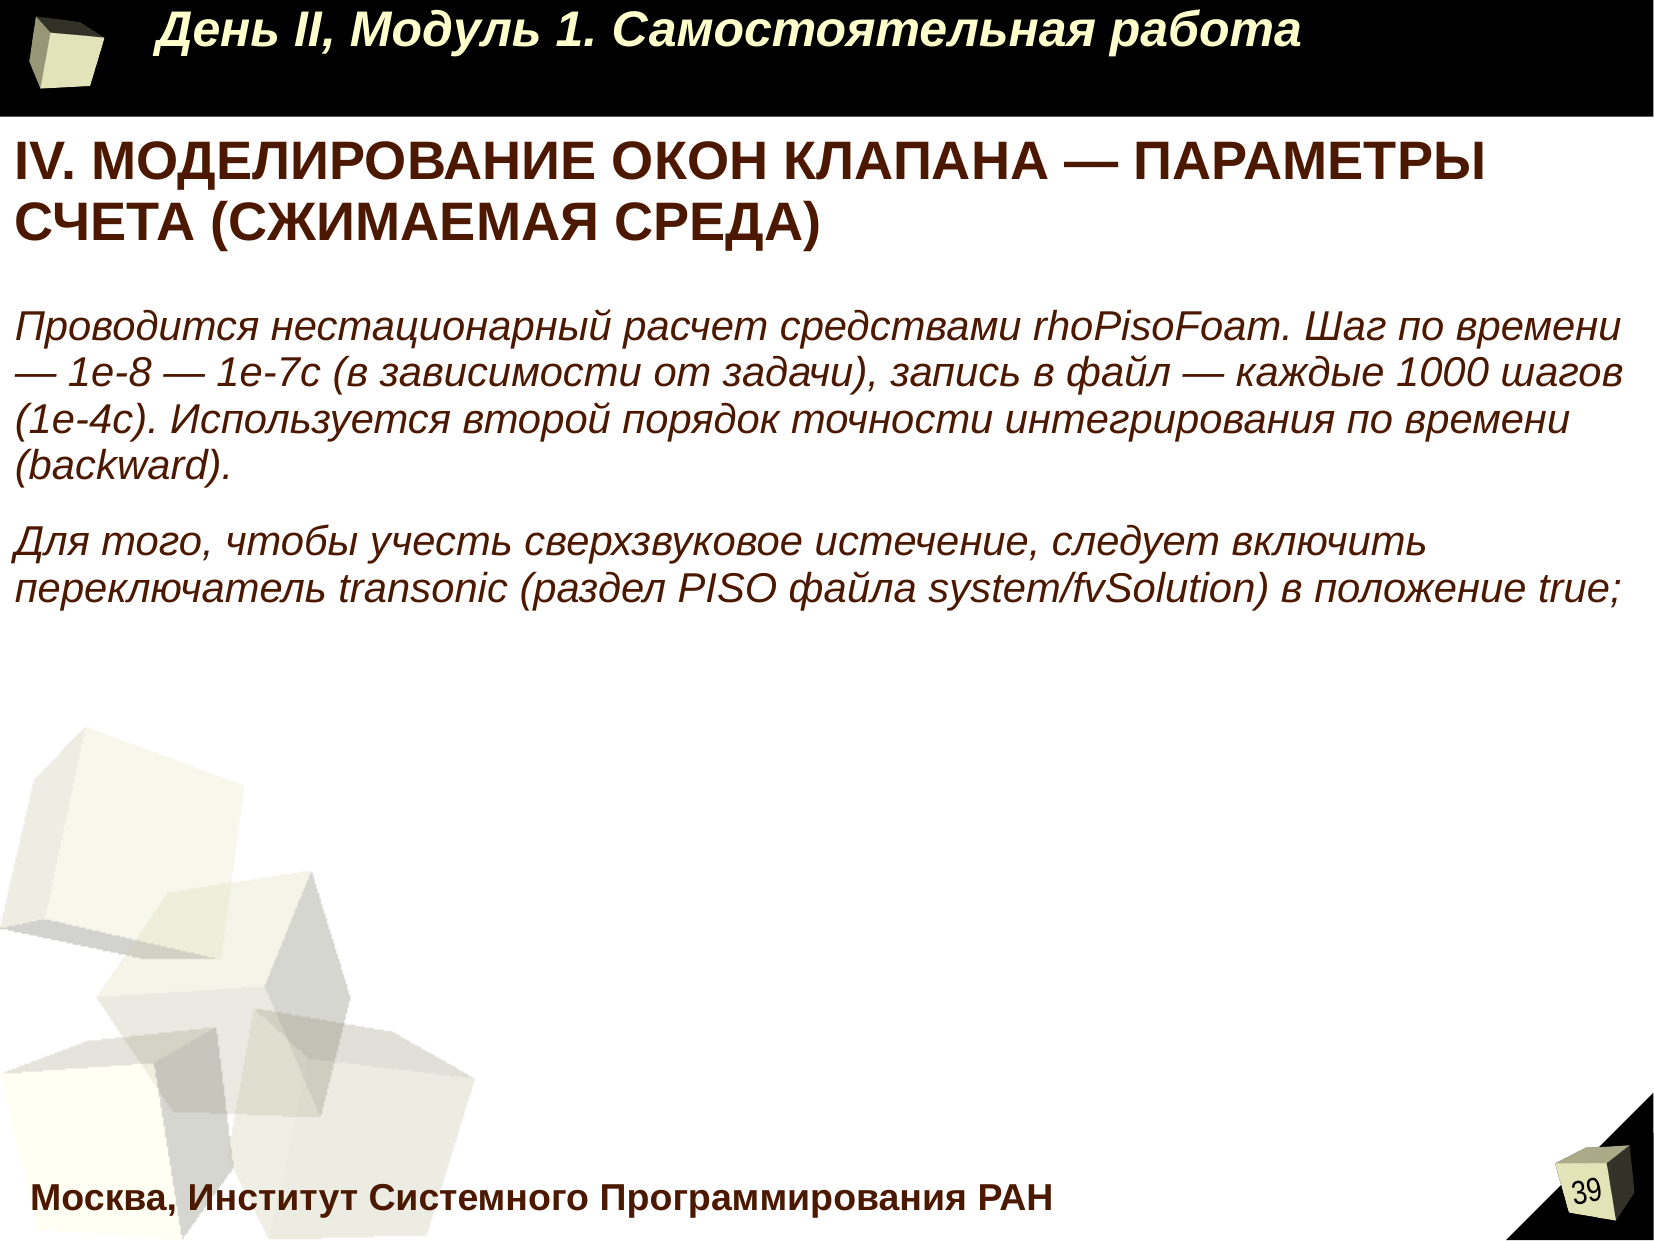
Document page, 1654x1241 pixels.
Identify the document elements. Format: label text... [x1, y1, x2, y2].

picture [0, 726, 477, 1241]
text_box IV. МОДЕЛИРОВАНИЕ ОКОН КЛАПАНА — ПАРАМЕТРЫ СЧЕТА (СЖИМАЕМАЯ СРЕДА) [0, 123, 1654, 260]
text_box Проводится нестационарный расчет средствами rhoPisoFoam. Шаг по времени — 1e-8 — 1e-7с (в зависимости от задачи), запись в файл — каждые 1000 шагов (1e-4с). Используется второй порядок точности интегрирования по времени (backward). Для того, чтобы учесть сверхзвуковое истечение, следует включить переключатель transonic (раздел PISO файла system/fvSolution) в положение true; [0, 295, 1654, 619]
picture [464, 1193, 472, 1198]
